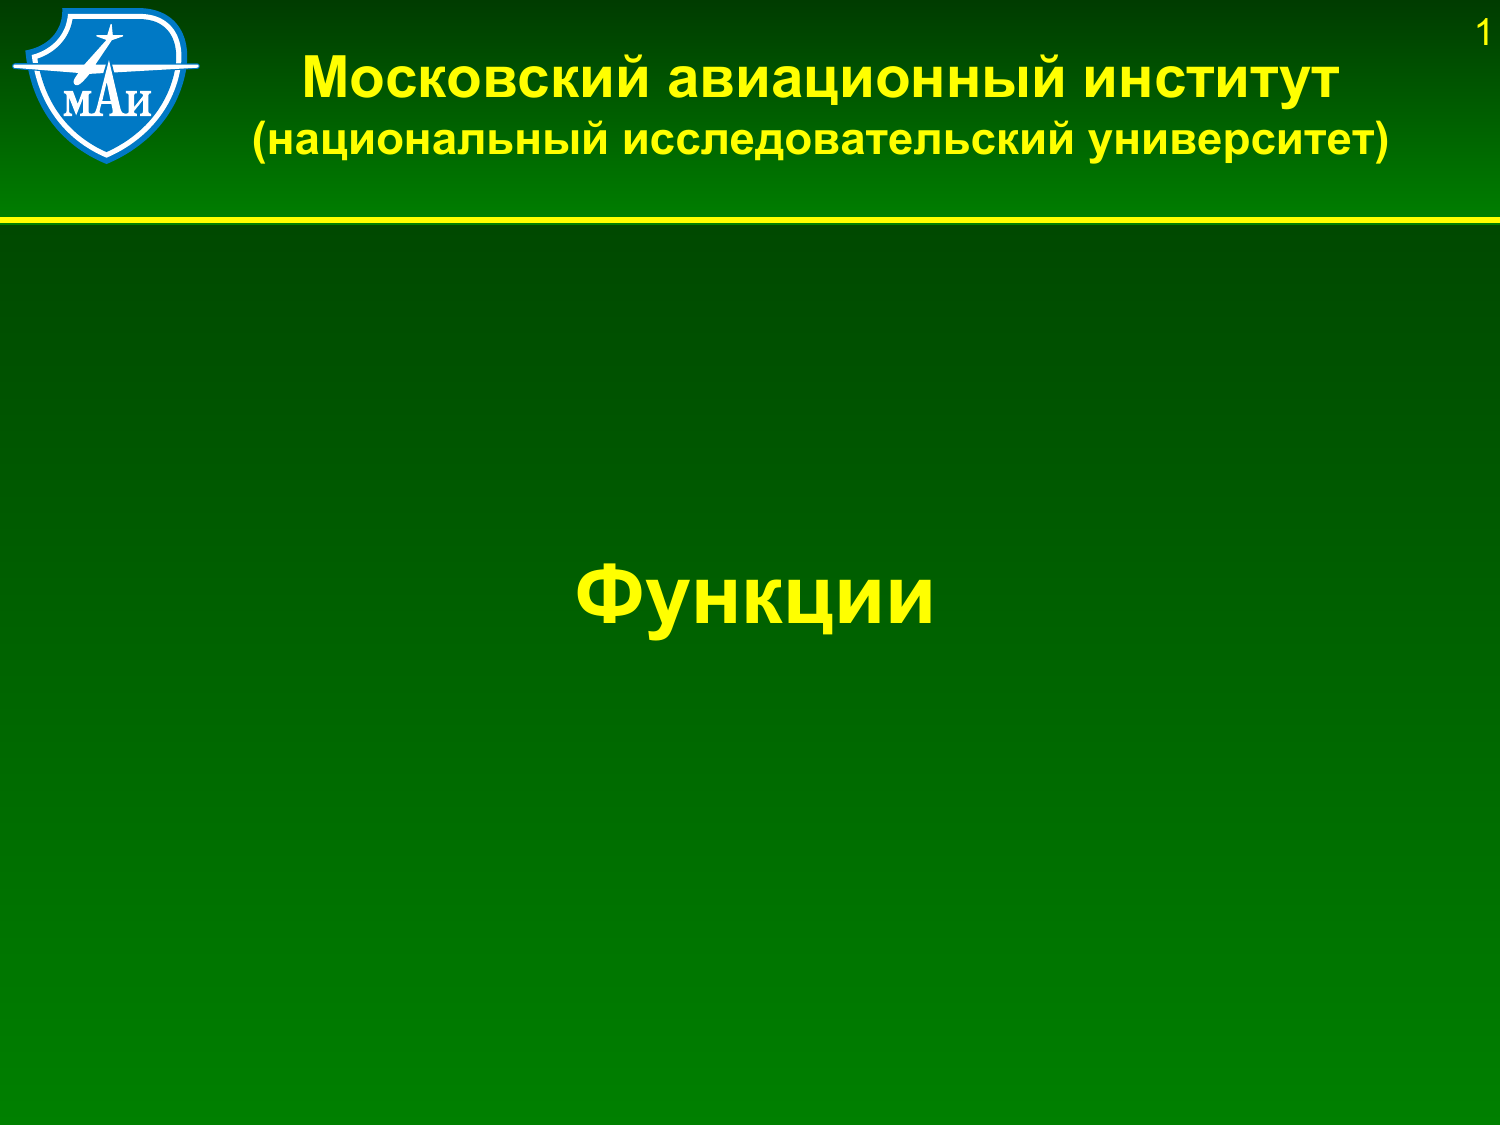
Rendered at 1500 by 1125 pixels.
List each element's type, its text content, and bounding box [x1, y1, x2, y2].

picture [12, 8, 200, 165]
text_box Московский авиационный институт (национальный исследовательский университет) [224, 31, 1418, 172]
text_box Функции [35, 531, 1477, 650]
